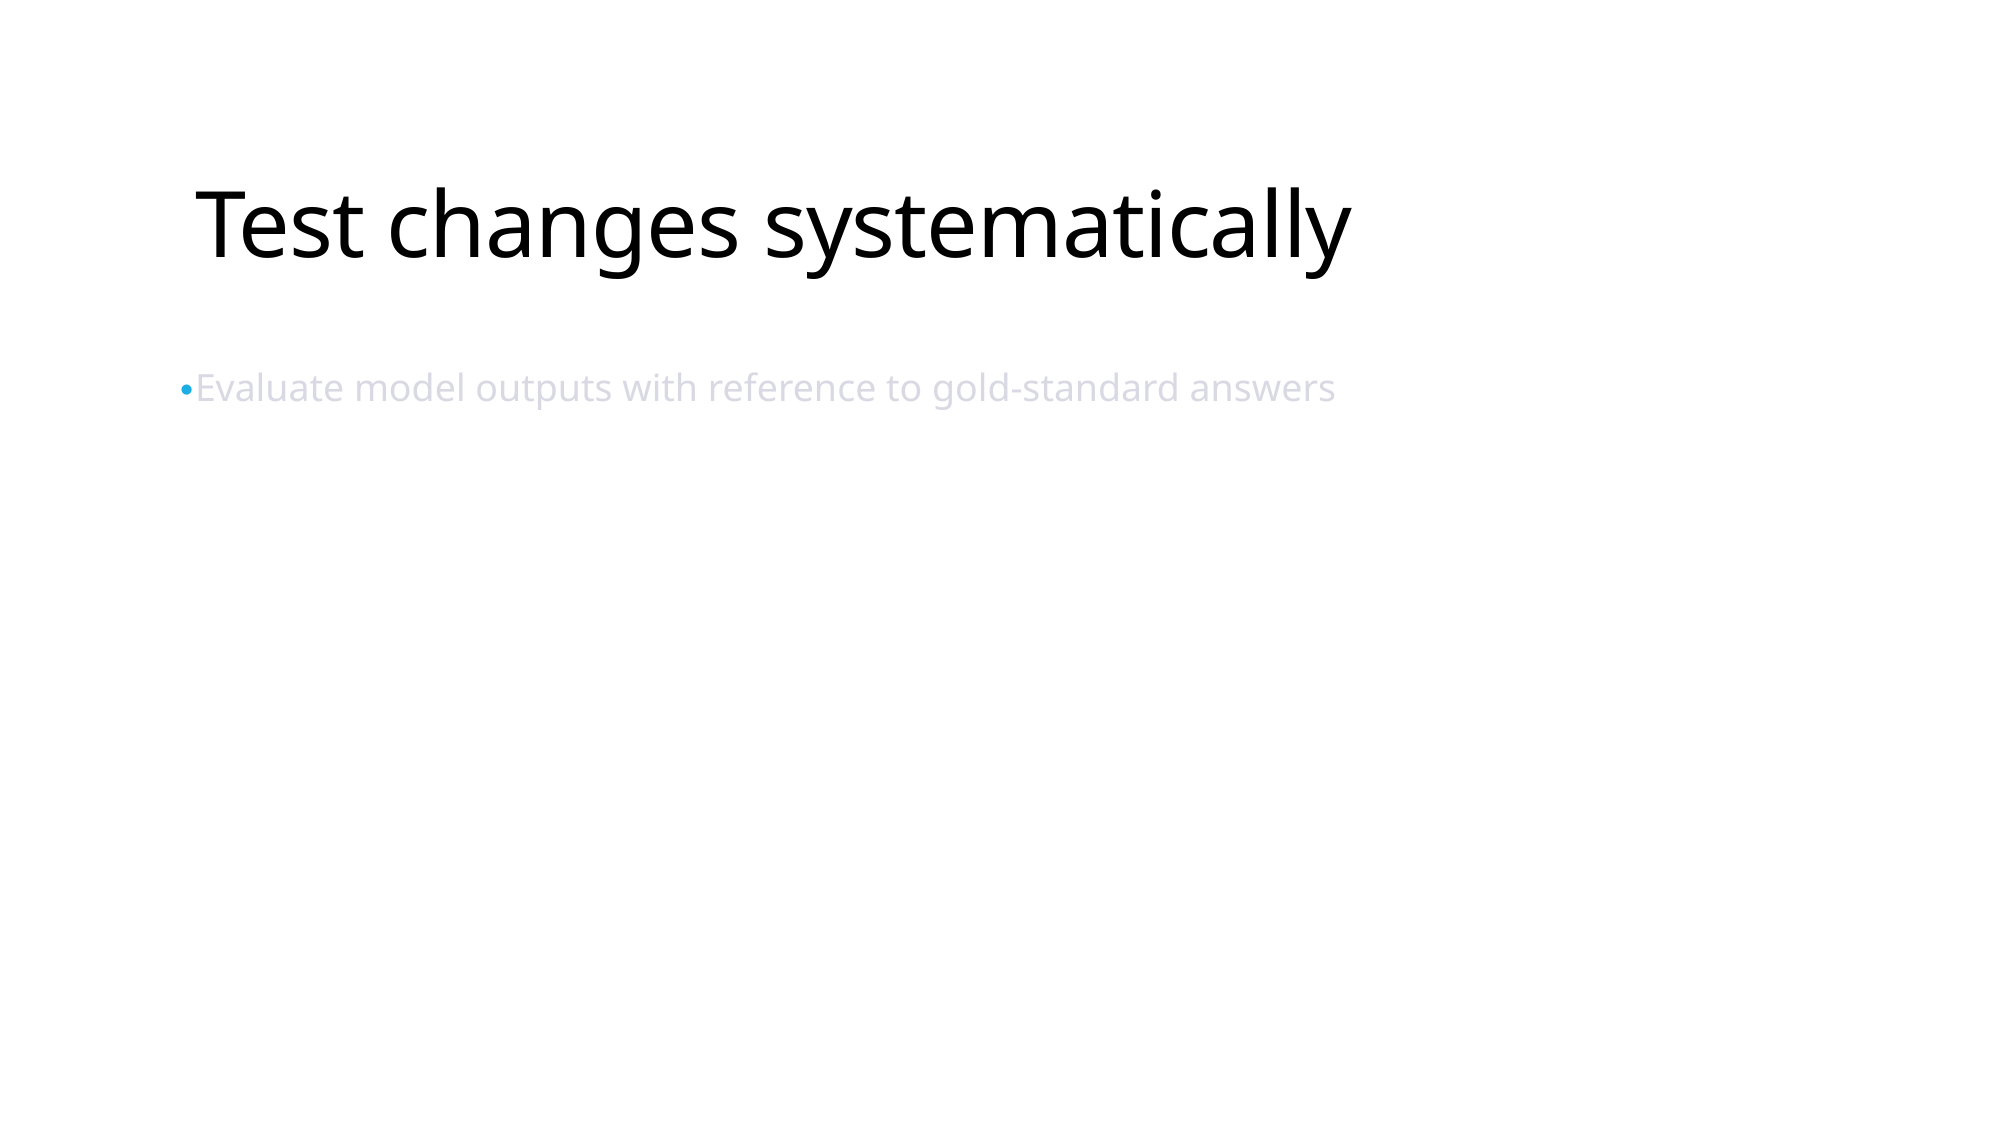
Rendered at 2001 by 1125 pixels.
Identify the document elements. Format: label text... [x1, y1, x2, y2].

list Evaluate model outputs with reference to gold-standard answers [180, 345, 1831, 963]
title Test changes systematically [180, 47, 1831, 286]
